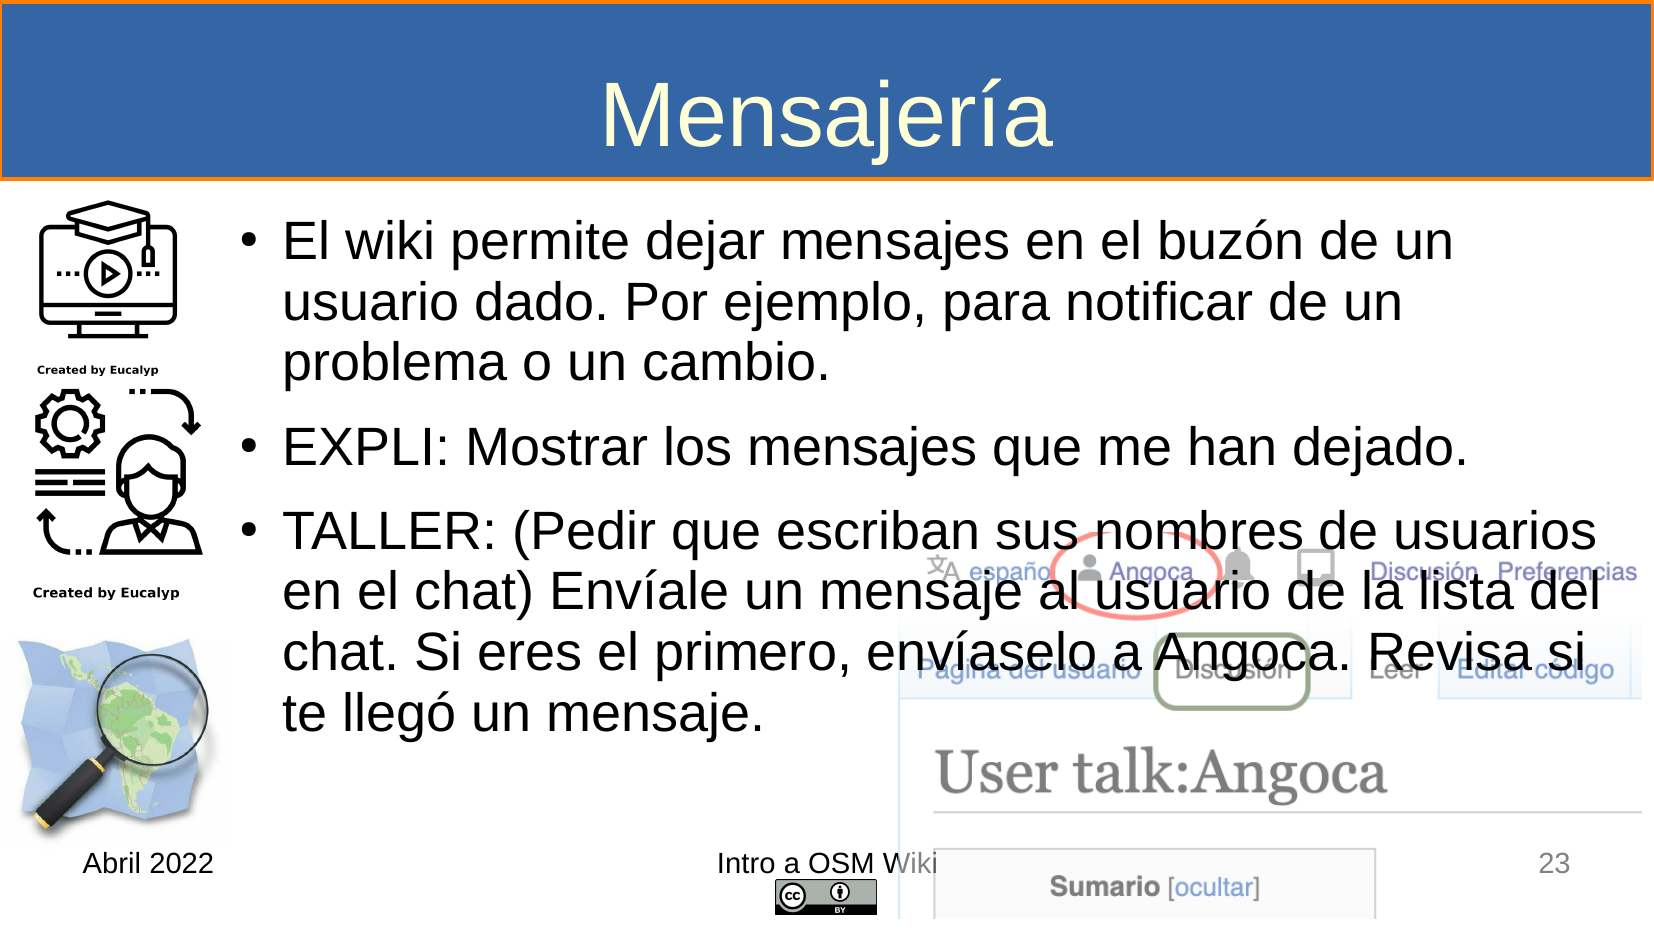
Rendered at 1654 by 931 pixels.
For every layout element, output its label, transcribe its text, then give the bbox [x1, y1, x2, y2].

picture [19, 198, 197, 376]
title Mensajería [82, 37, 1571, 193]
picture [0, 623, 226, 849]
picture [775, 879, 877, 915]
picture [898, 532, 1642, 919]
picture [11, 386, 226, 601]
list El wiki permite dejar mensajes en el buzón de un usuario dado. Por ejemplo, para notificar de un problema o un cambio. EXPLI: Mostrar los mensajes que me han dejado. TALLER: (Pedir que escriban sus nombres de usuarios en el chat) Envíale un mensaje al usuario de la lista del chat. Si eres el primero, envíaselo a Angoca. Revisa si te llegó un mensaje. [225, 210, 1609, 751]
